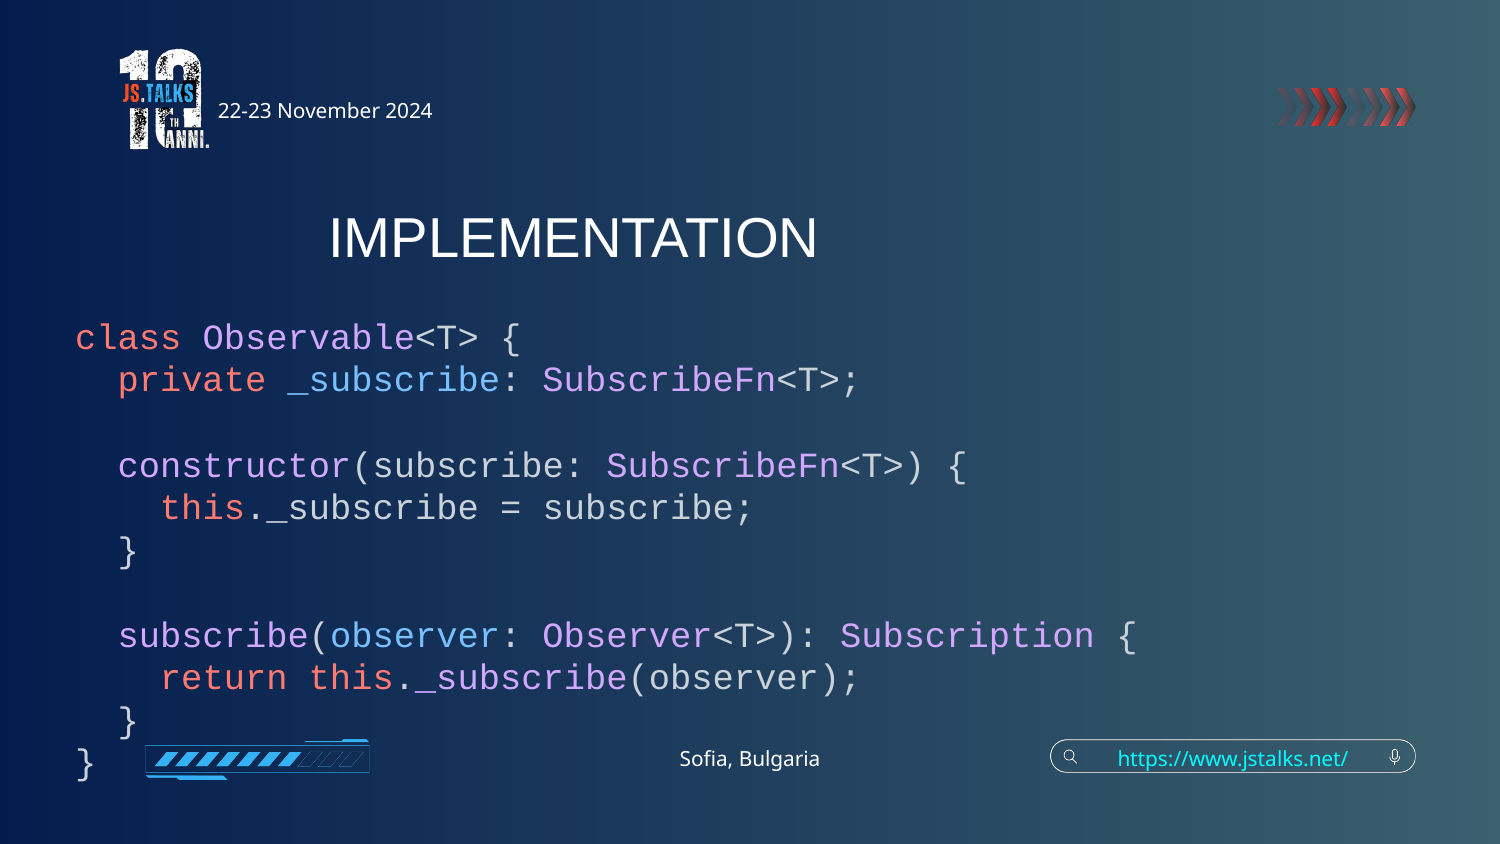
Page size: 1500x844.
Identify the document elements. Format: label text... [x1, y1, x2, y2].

text_box [1050, 739, 1416, 773]
text_box https://www.jstalks.net/ [1103, 744, 1362, 772]
text_box IMPLEMENTATION [328, 183, 1233, 269]
text_box [145, 739, 370, 780]
text_box [1277, 88, 1416, 126]
text_box [65, 0, 258, 231]
text_box 22-23 November 2024 [217, 95, 507, 123]
text_box Sofia, Bulgaria [654, 744, 846, 772]
text_box class Observable<T> { private _subscribe: SubscribeFn<T>; constructor(subscribe: SubscribeFn<T>) { this._subscribe = subscribe; } subscribe(observer: Observer<T>): Subscription { return this._subscribe(observer); } } [0, 313, 1500, 572]
